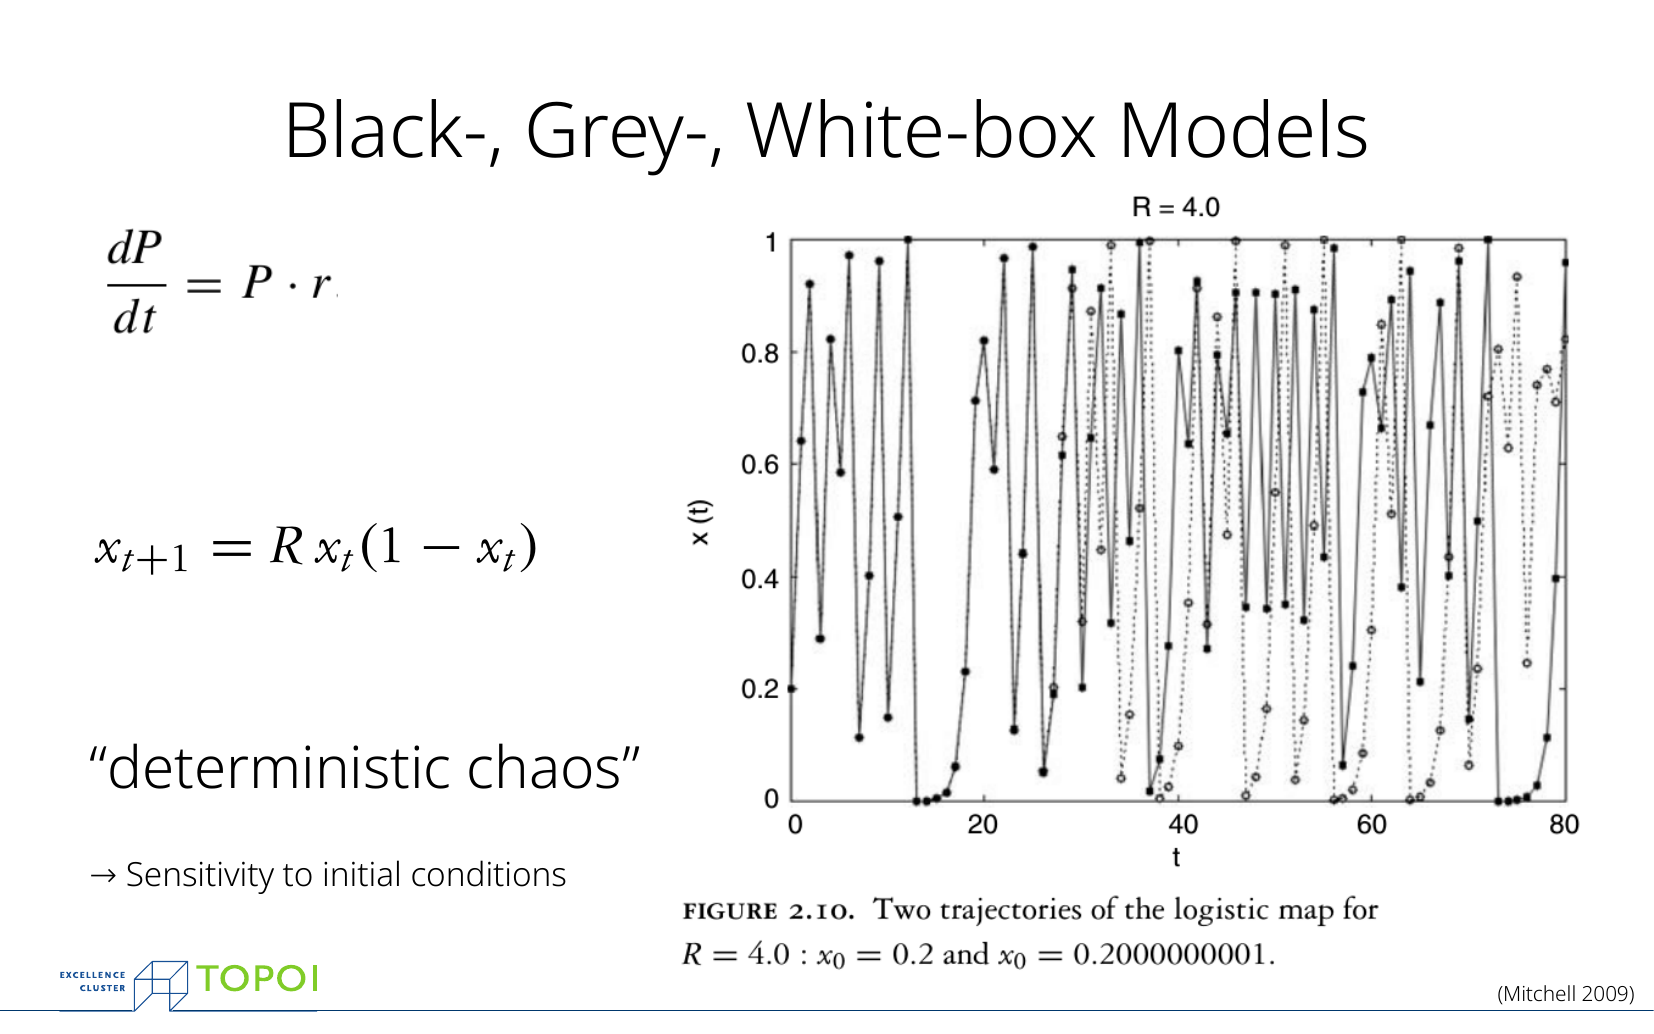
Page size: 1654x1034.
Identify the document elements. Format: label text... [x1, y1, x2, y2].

title Black-, Grey-, White-box Models [82, 41, 1571, 214]
picture [95, 206, 338, 350]
text_box “deterministic chaos” → Sensitivity to initial conditions [74, 719, 754, 905]
picture [667, 176, 1604, 981]
picture [73, 487, 539, 602]
text_box (Mitchell 2009) [1482, 971, 1654, 1016]
